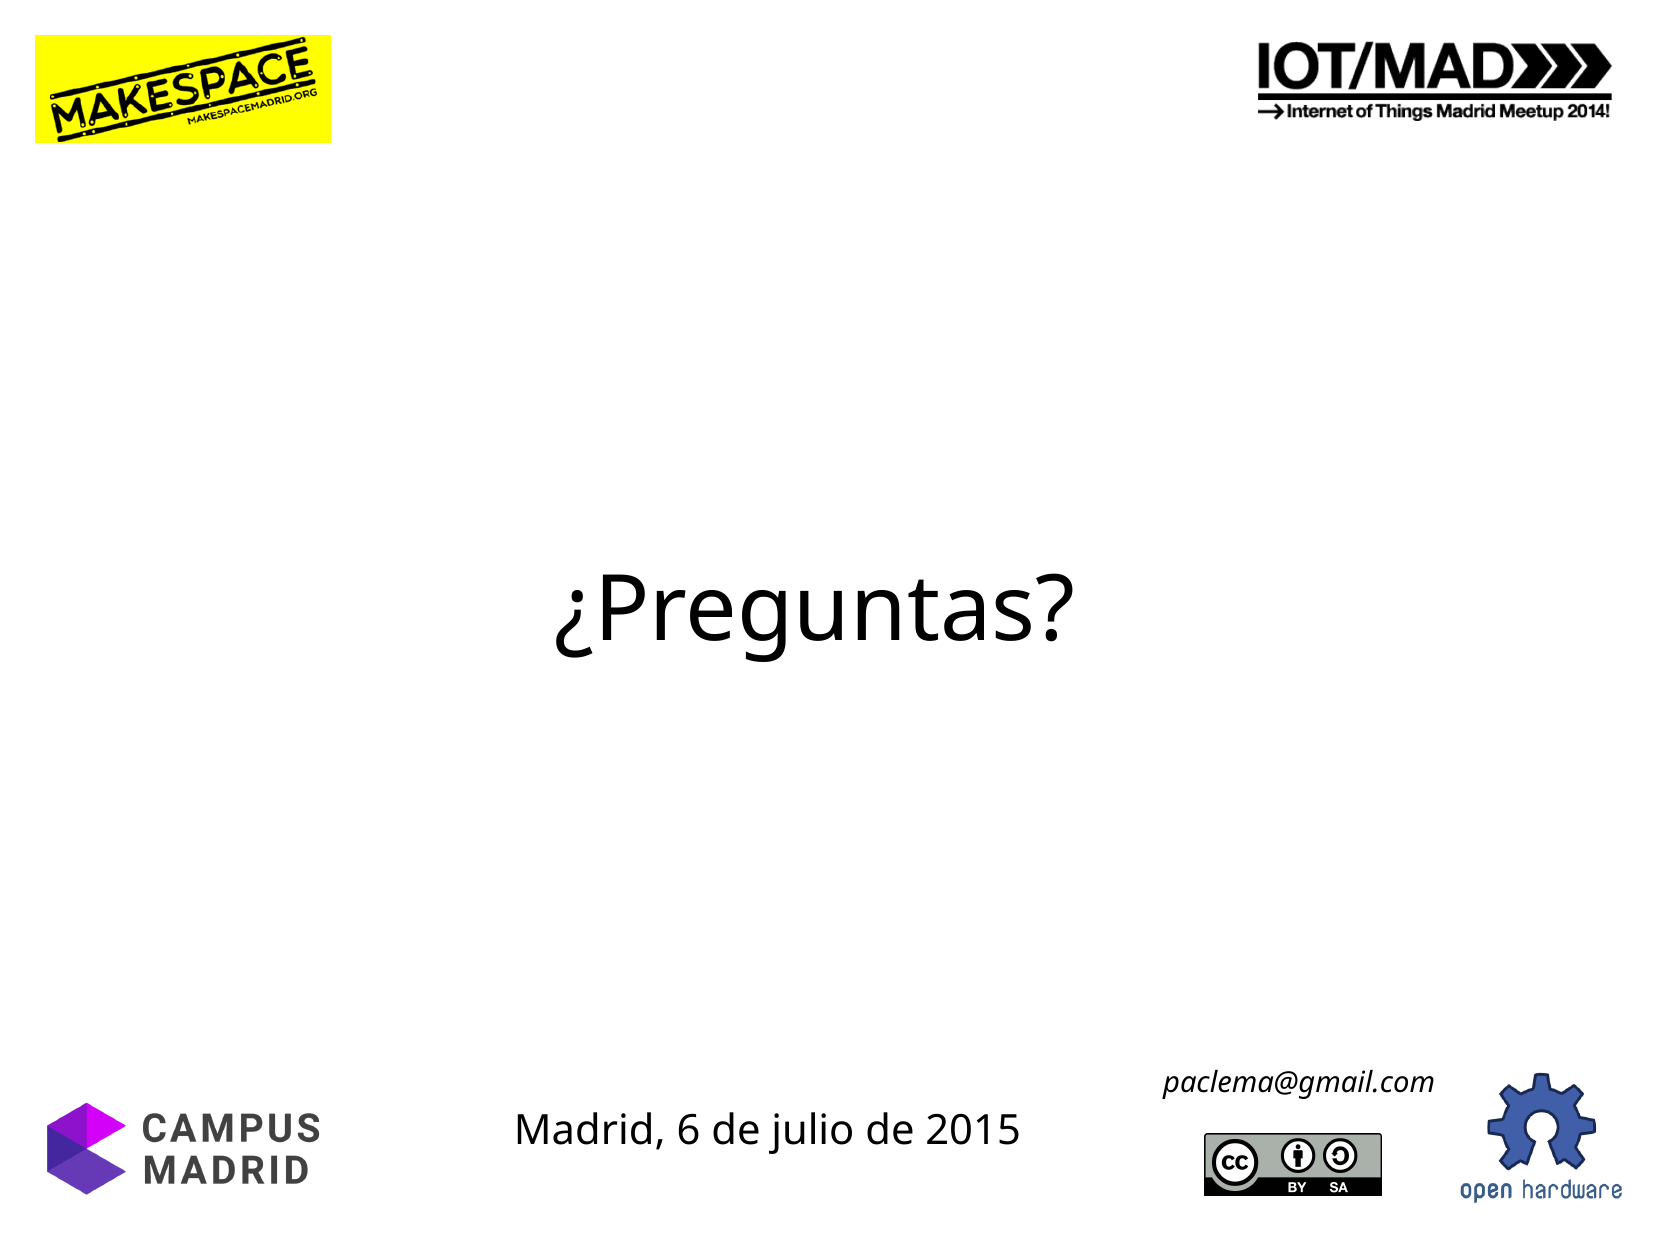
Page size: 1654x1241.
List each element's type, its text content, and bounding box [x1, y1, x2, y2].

picture [1204, 1133, 1382, 1196]
picture [1216, 41, 1654, 142]
text_box Madrid, 6 de julio de 2015 [496, 1086, 1040, 1170]
picture [35, 35, 331, 143]
title ¿Preguntas? [70, 501, 1559, 709]
picture [5, 1062, 361, 1235]
picture [1452, 1051, 1630, 1229]
text_box paclema@gmail.com [1027, 1039, 1571, 1123]
